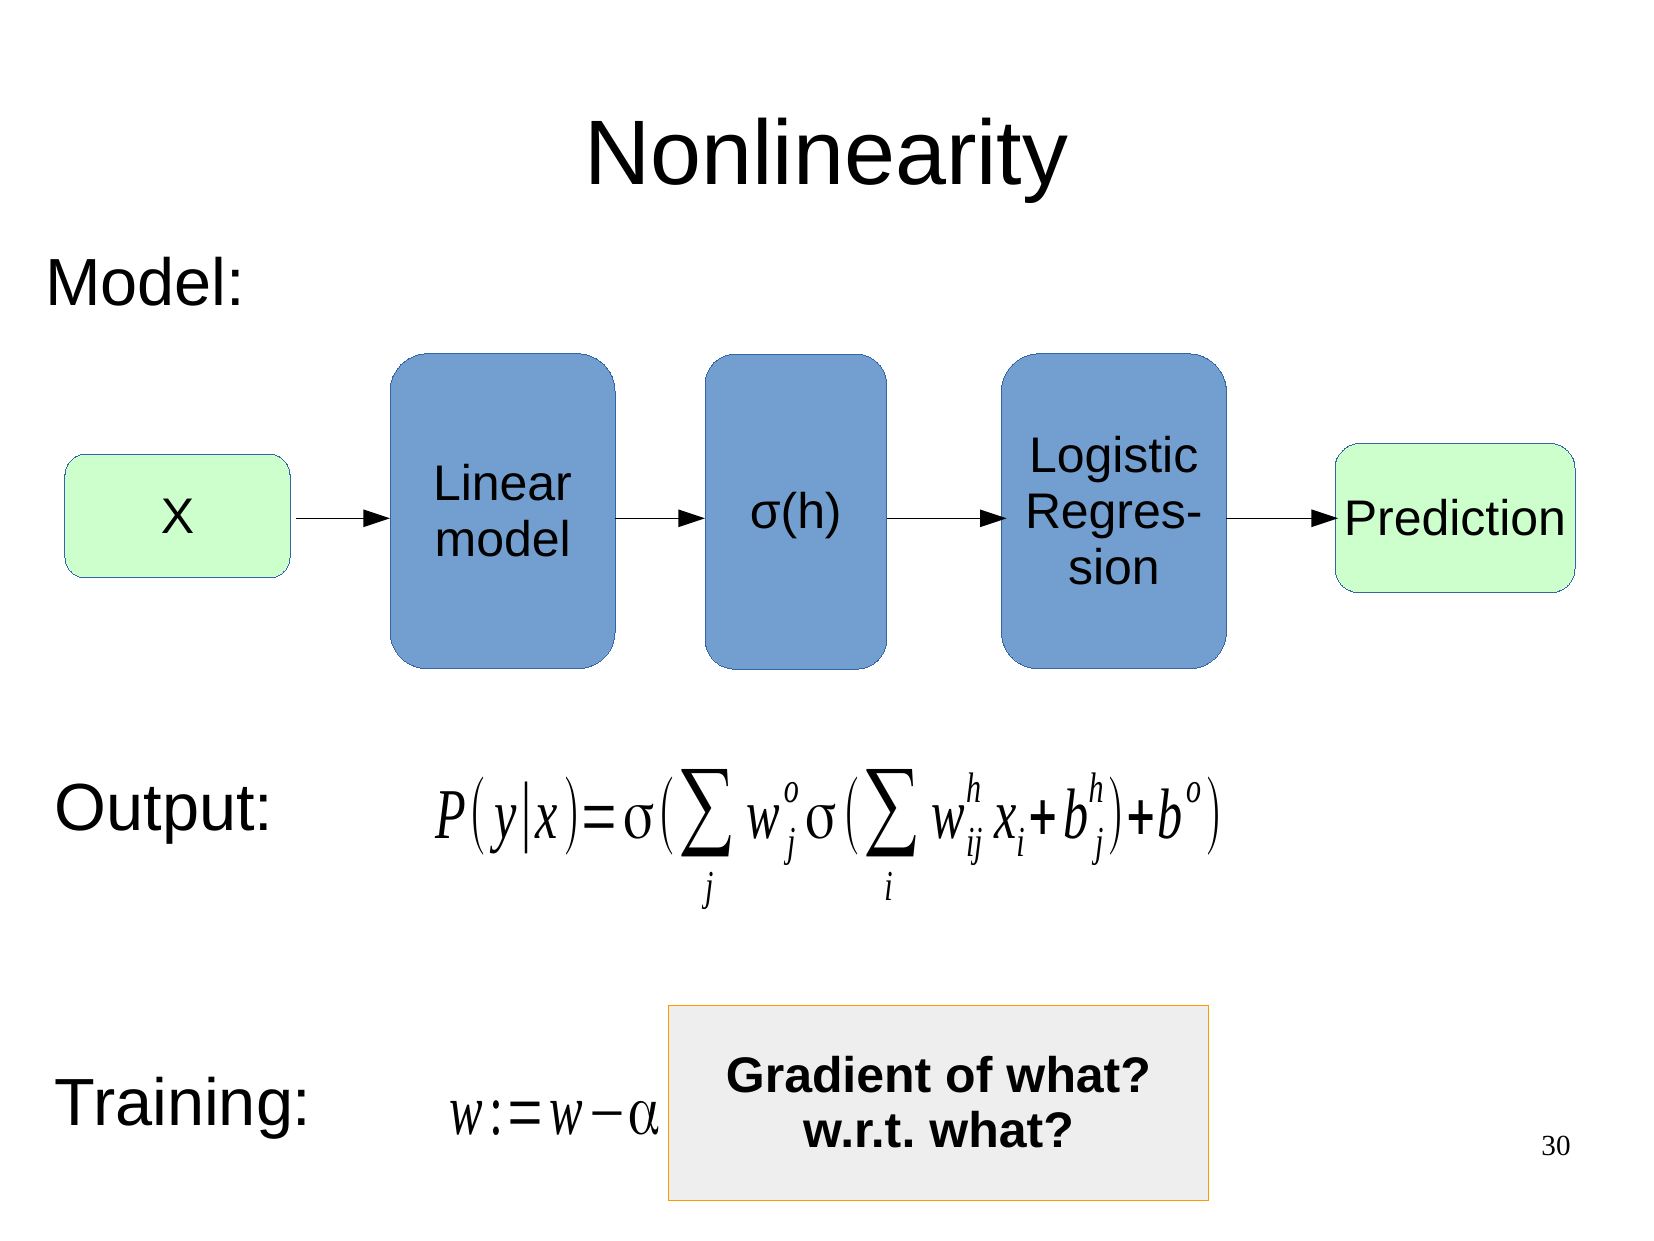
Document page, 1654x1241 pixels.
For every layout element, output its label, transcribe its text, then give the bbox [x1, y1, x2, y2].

text_box Prediction [1335, 443, 1576, 593]
text_box Logistic Regres- sion [1001, 353, 1227, 669]
chart [419, 762, 1233, 910]
text_box σ(h) [705, 354, 887, 670]
text_box Model: [45, 230, 676, 334]
text_box Output: [54, 769, 376, 845]
text_box Linear model [390, 353, 616, 669]
title Nonlinearity [82, 49, 1571, 257]
chart [436, 1067, 1137, 1204]
text_box X [64, 454, 291, 578]
text_box Training: [54, 1065, 376, 1141]
text_box Gradient of what? w.r.t. what? [668, 1005, 1209, 1201]
